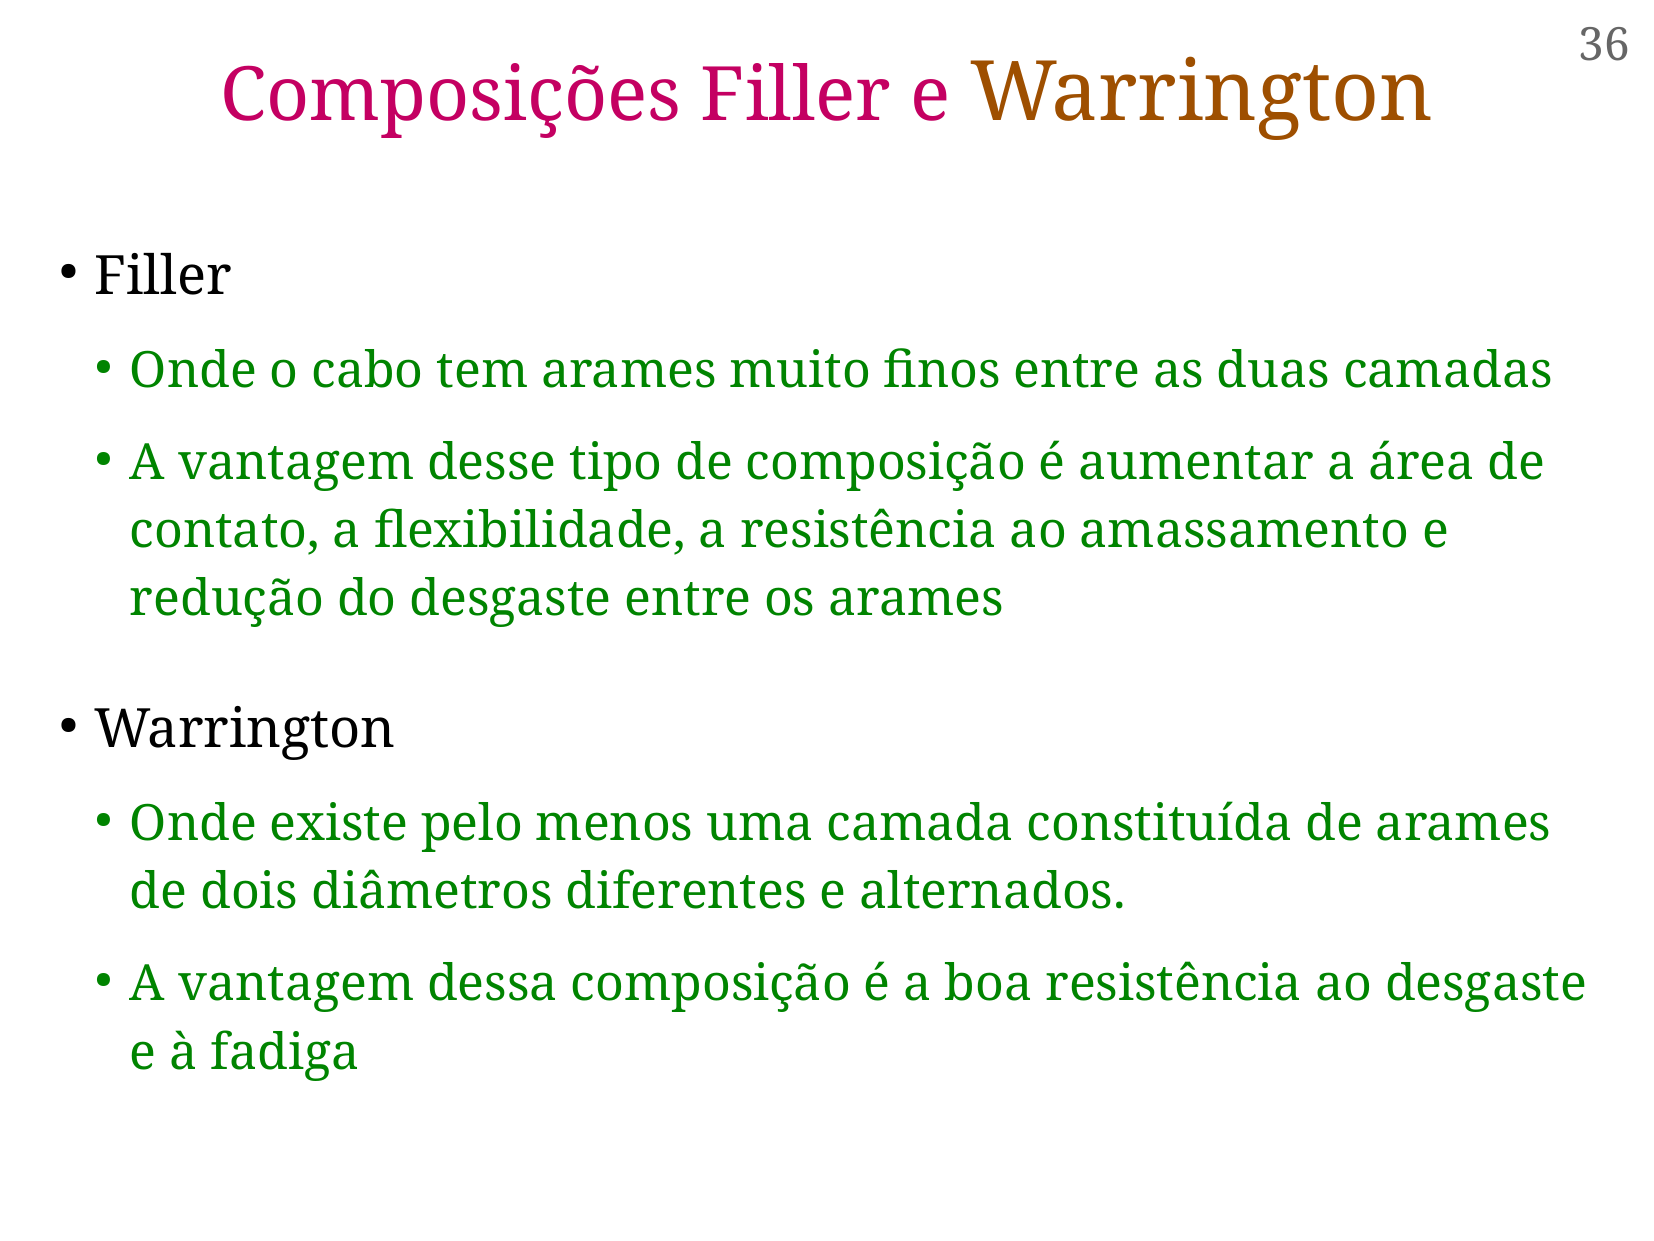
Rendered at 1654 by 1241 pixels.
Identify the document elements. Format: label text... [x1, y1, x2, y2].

list Filler Onde o cabo tem arames muito finos entre as duas camadas A vantagem desse tipo de composição é aumentar a área de contato, a flexibilidade, a resistência ao amassamento e redução do desgaste entre os arames Warrington Onde existe pelo menos uma camada constituída de arames de dois diâmetros diferentes e alternados. A vantagem dessa composição é a boa resistência ao desgaste e à fadiga [59, 236, 1595, 1211]
title Composições Filler e Warrington [59, 29, 1595, 148]
